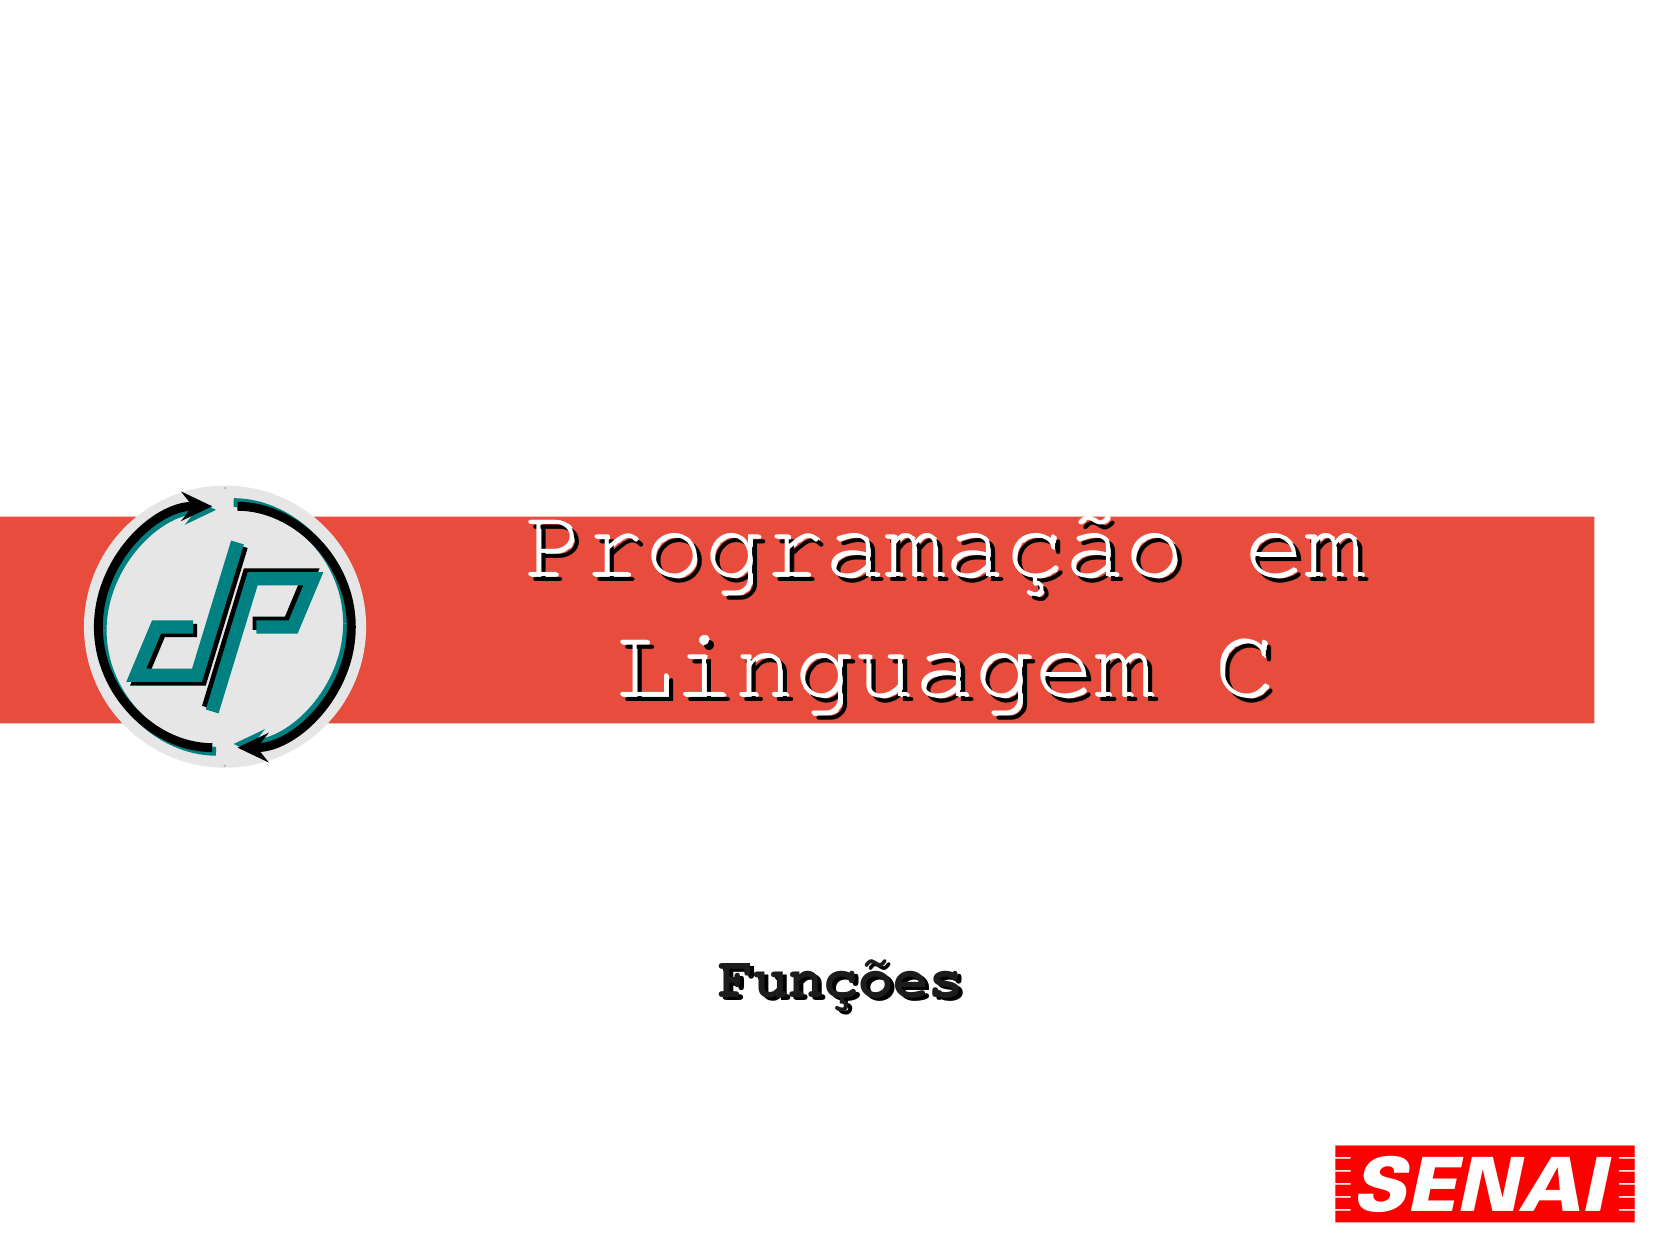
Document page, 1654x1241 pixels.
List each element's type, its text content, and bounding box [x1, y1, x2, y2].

picture [83, 485, 367, 768]
subtitle Funções [88, 767, 1595, 1182]
title Programação em Linguagem C [177, 481, 1654, 629]
picture [1329, 1110, 1642, 1241]
